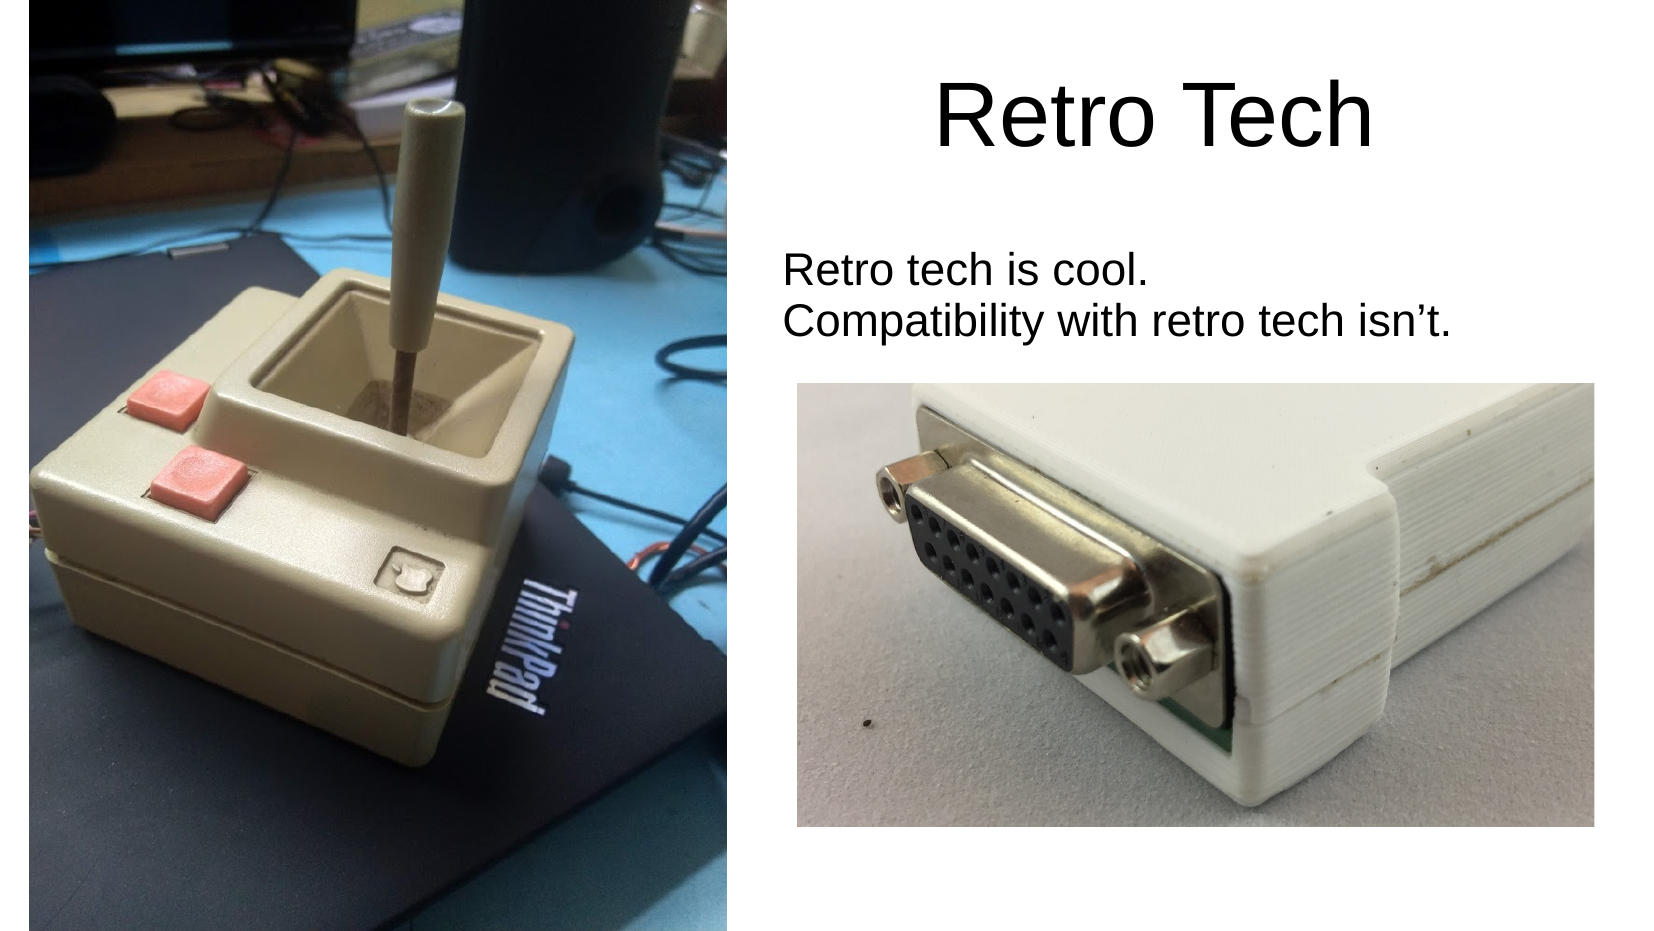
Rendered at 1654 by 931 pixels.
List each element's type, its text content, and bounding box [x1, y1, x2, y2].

title Retro Tech [738, 37, 1571, 193]
text_box Retro tech is cool. Compatibility with retro tech isn’t. [767, 236, 1625, 355]
picture [797, 383, 1595, 827]
picture [29, 0, 727, 931]
